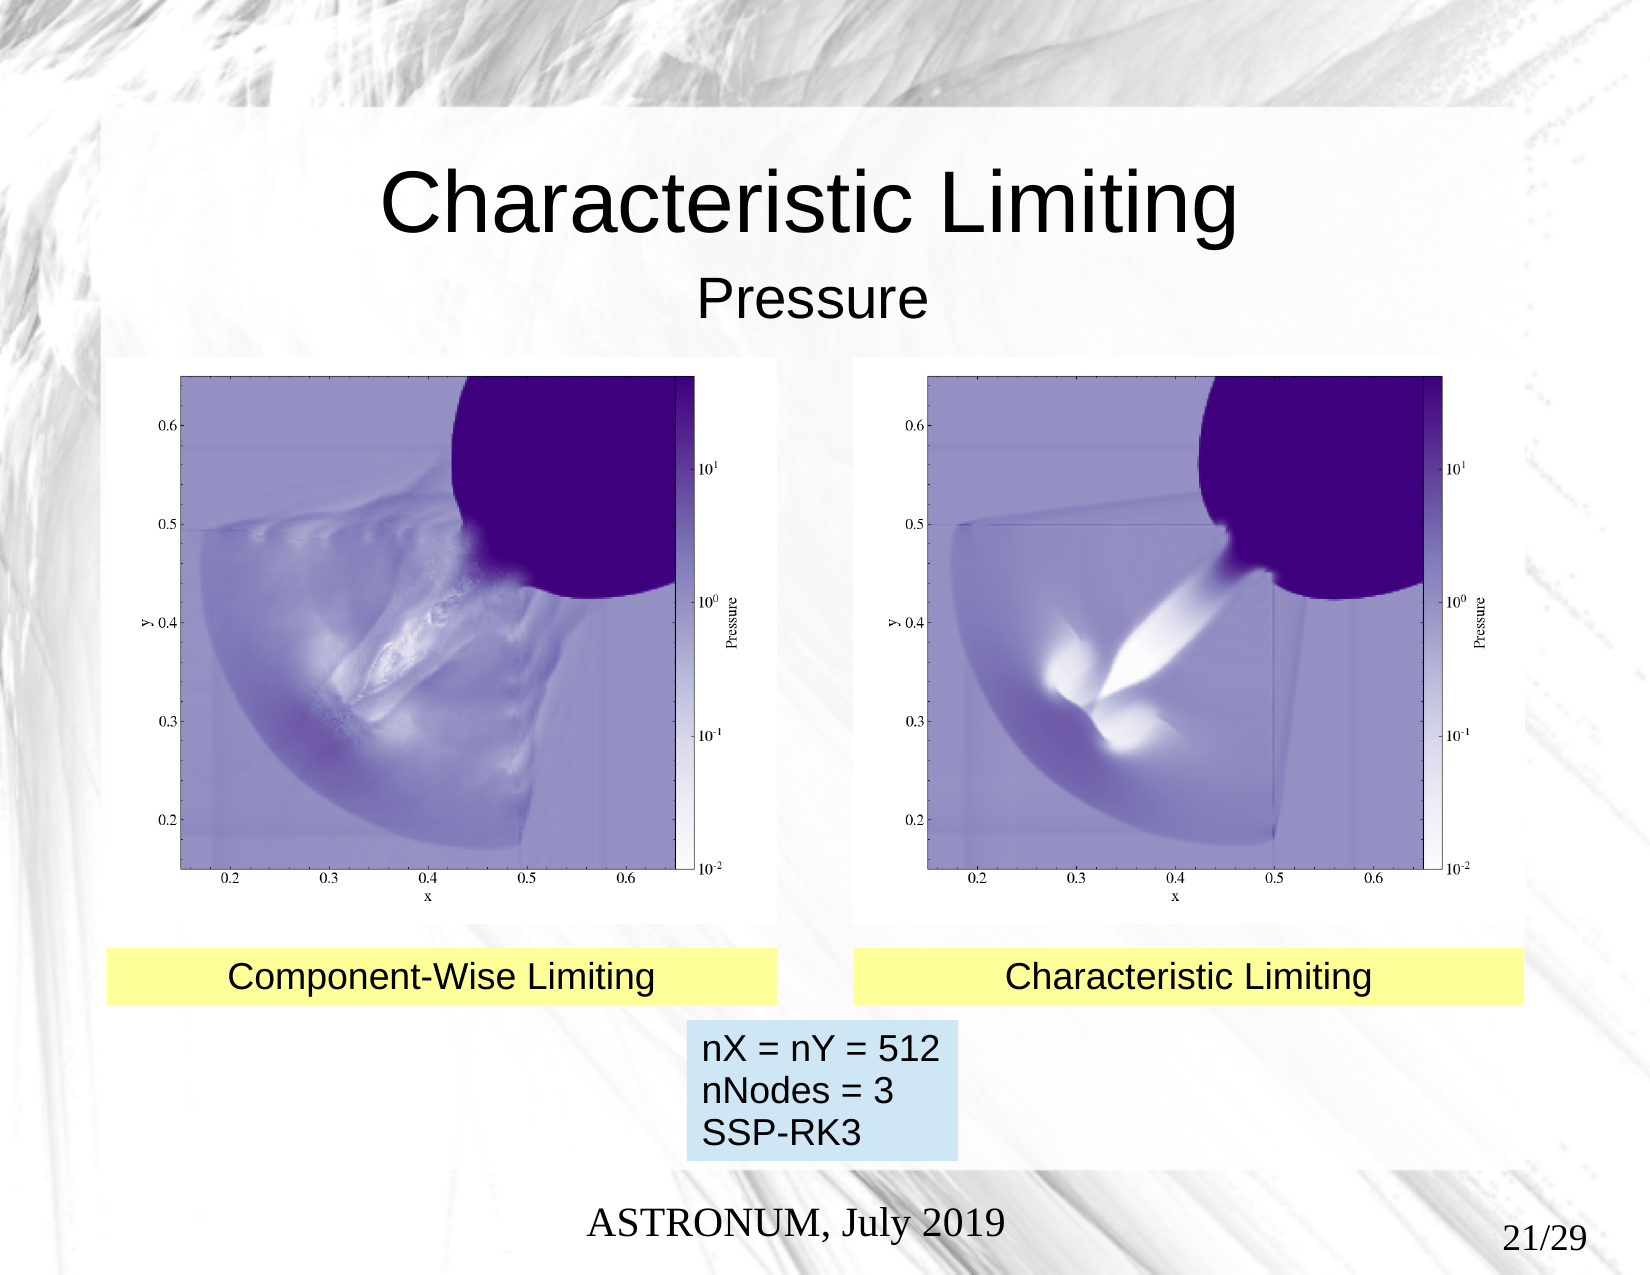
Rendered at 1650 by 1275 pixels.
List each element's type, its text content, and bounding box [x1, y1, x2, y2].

text_box Component-Wise Limiting [106, 948, 777, 1006]
text_box Pressure [675, 258, 952, 339]
title Characteristic Limiting [117, 115, 1503, 288]
text_box Characteristic Limiting [853, 948, 1525, 1005]
text_box nX = nY = 512 nNodes = 3 SSP-RK3 [686, 1020, 959, 1161]
picture [0, 0, 1650, 1275]
